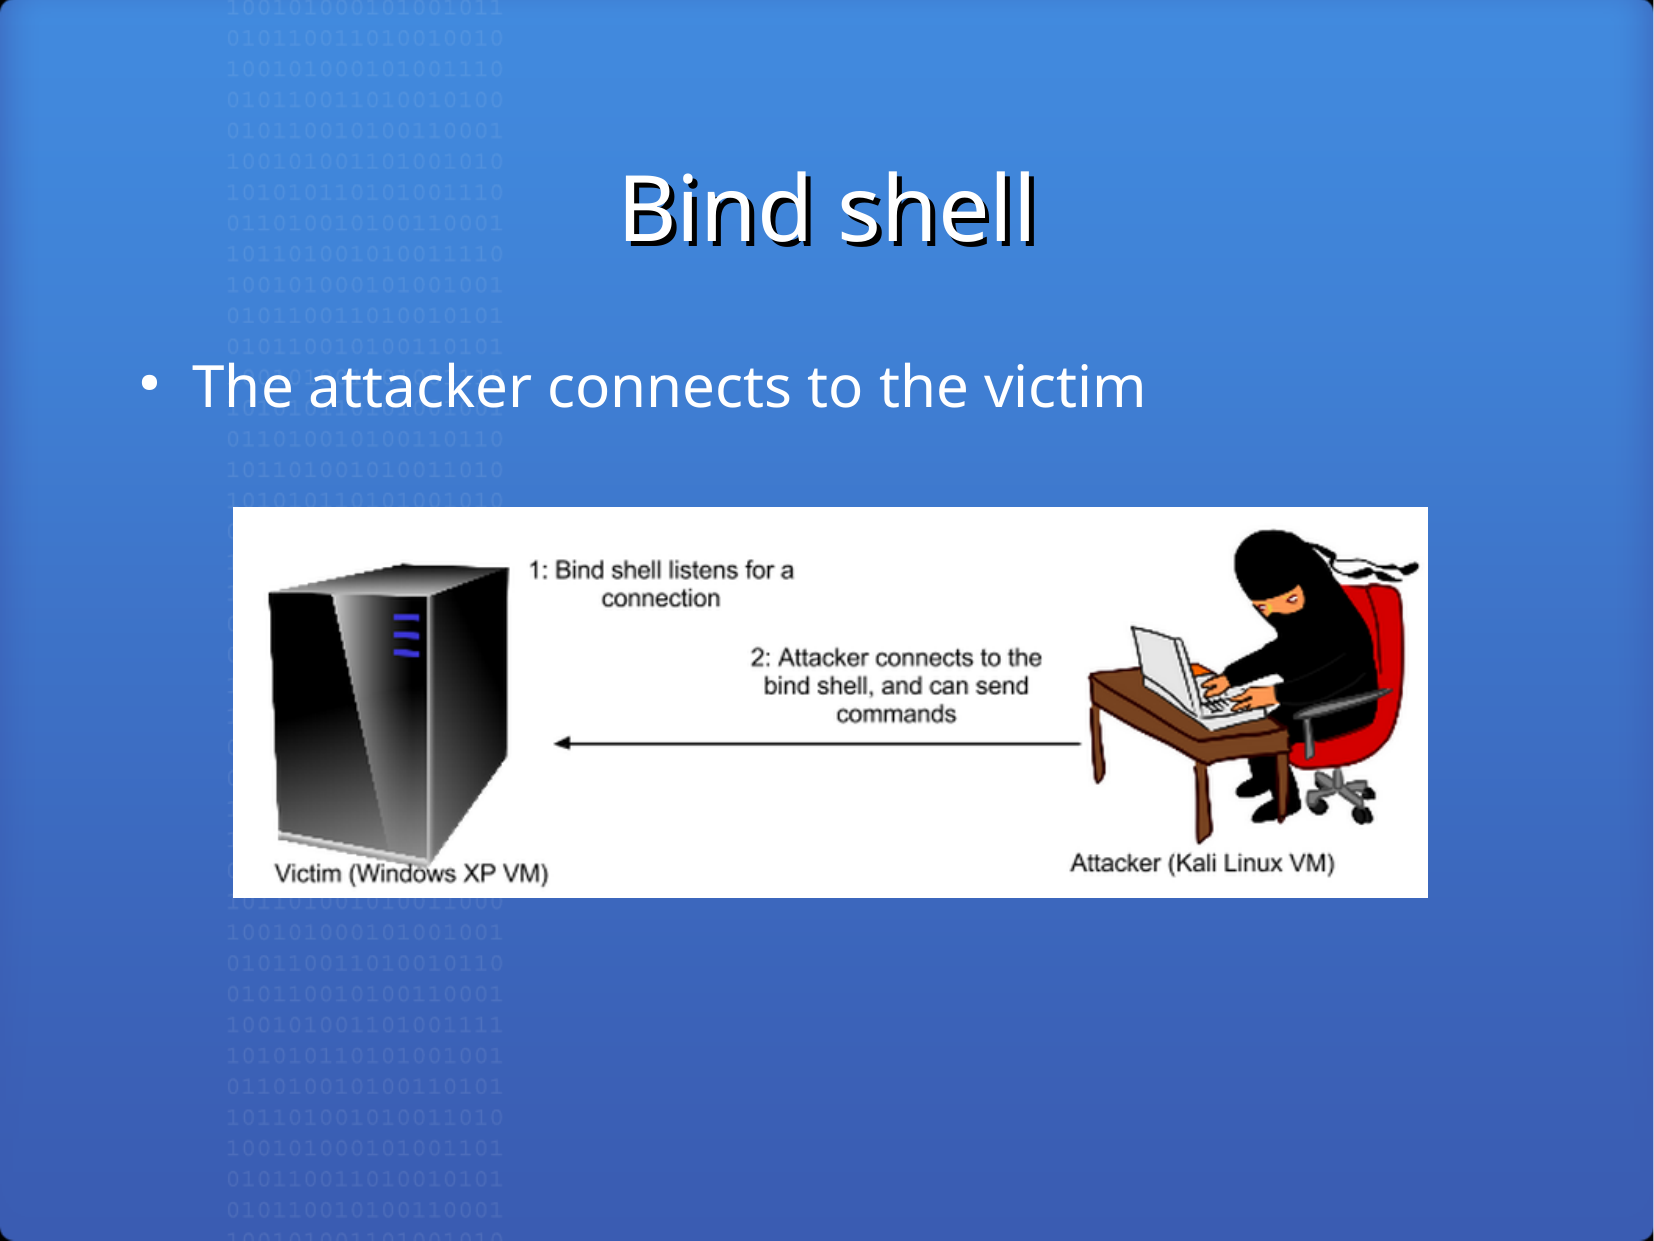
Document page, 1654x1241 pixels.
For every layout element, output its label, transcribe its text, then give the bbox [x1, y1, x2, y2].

title Bind shell [121, 102, 1534, 310]
list The attacker connects to the victim [121, 344, 1534, 1127]
picture [0, 0, 1654, 1241]
